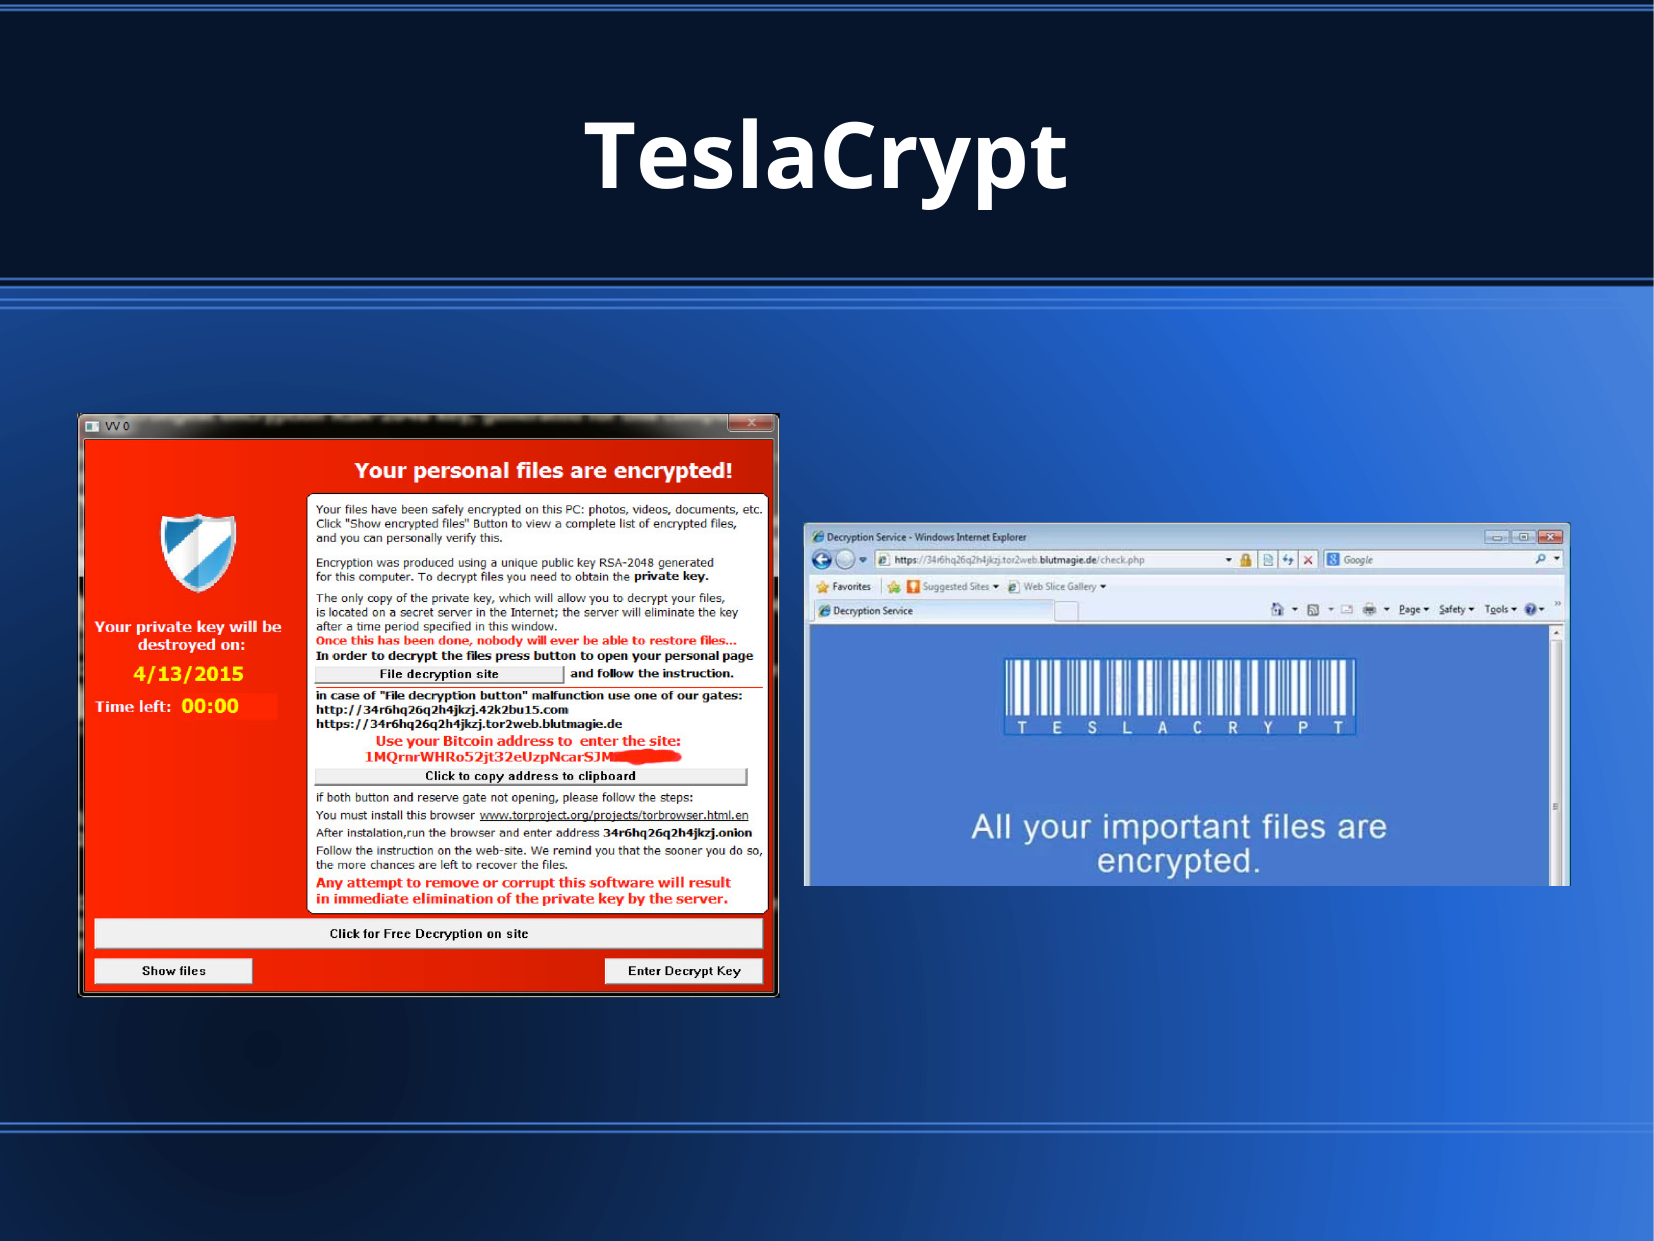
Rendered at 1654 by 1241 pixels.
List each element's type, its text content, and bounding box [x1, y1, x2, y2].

picture [0, 0, 1654, 1241]
title TeslaCrypt [82, 49, 1571, 257]
